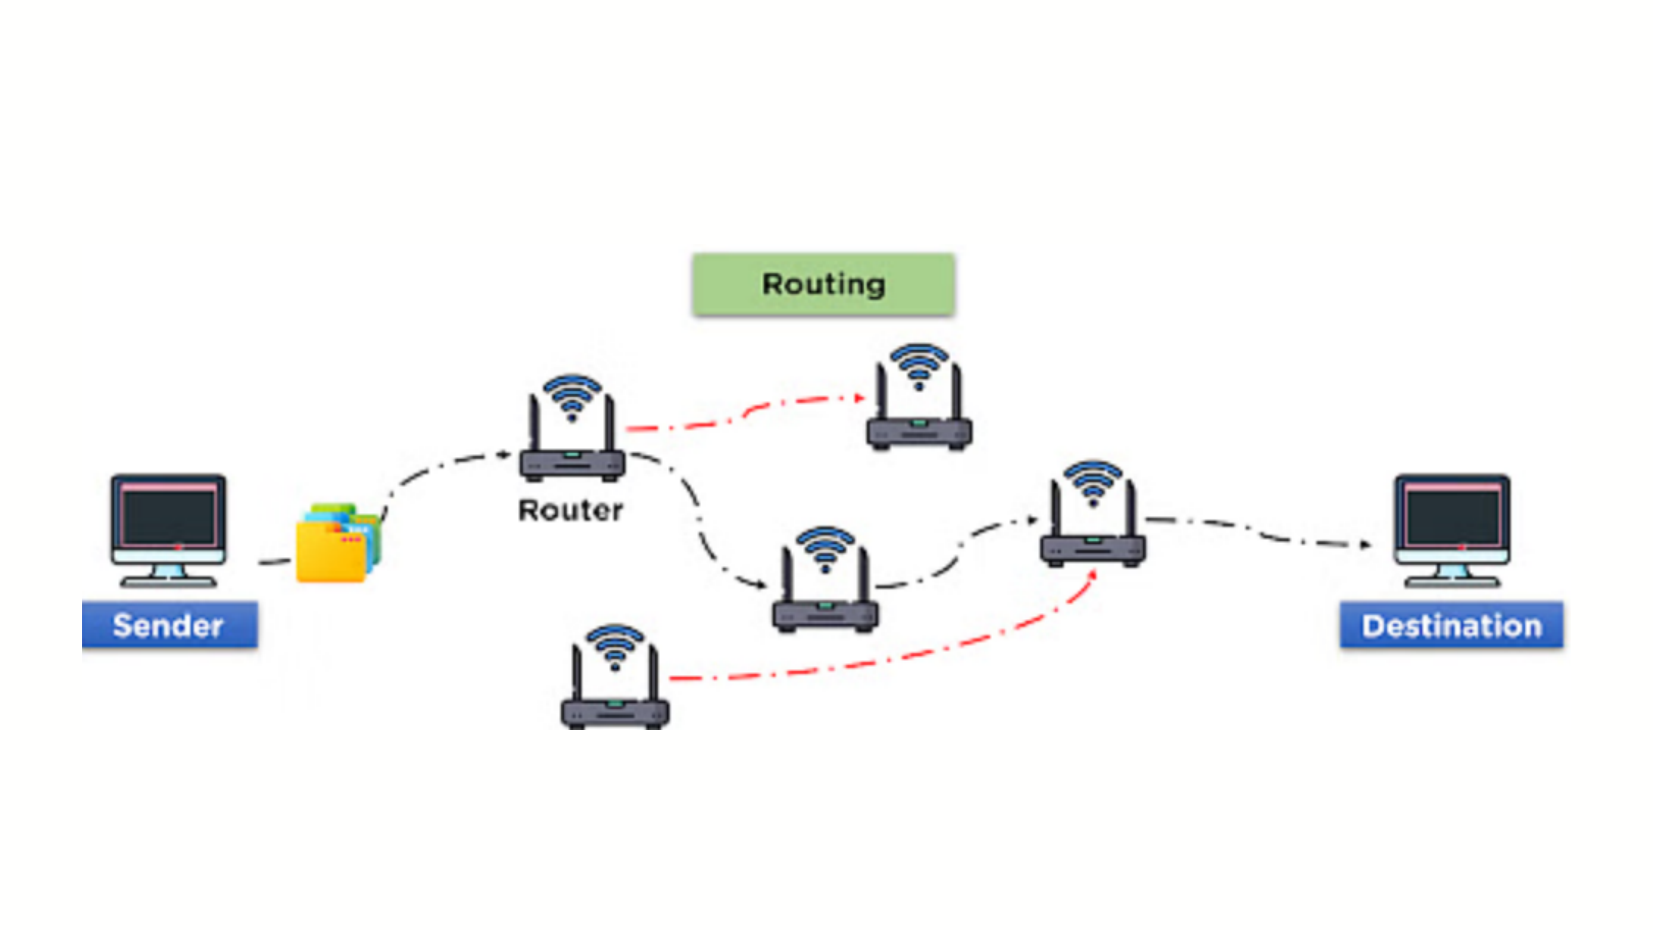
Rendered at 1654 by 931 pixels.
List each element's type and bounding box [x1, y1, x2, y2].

picture [82, 244, 1571, 730]
